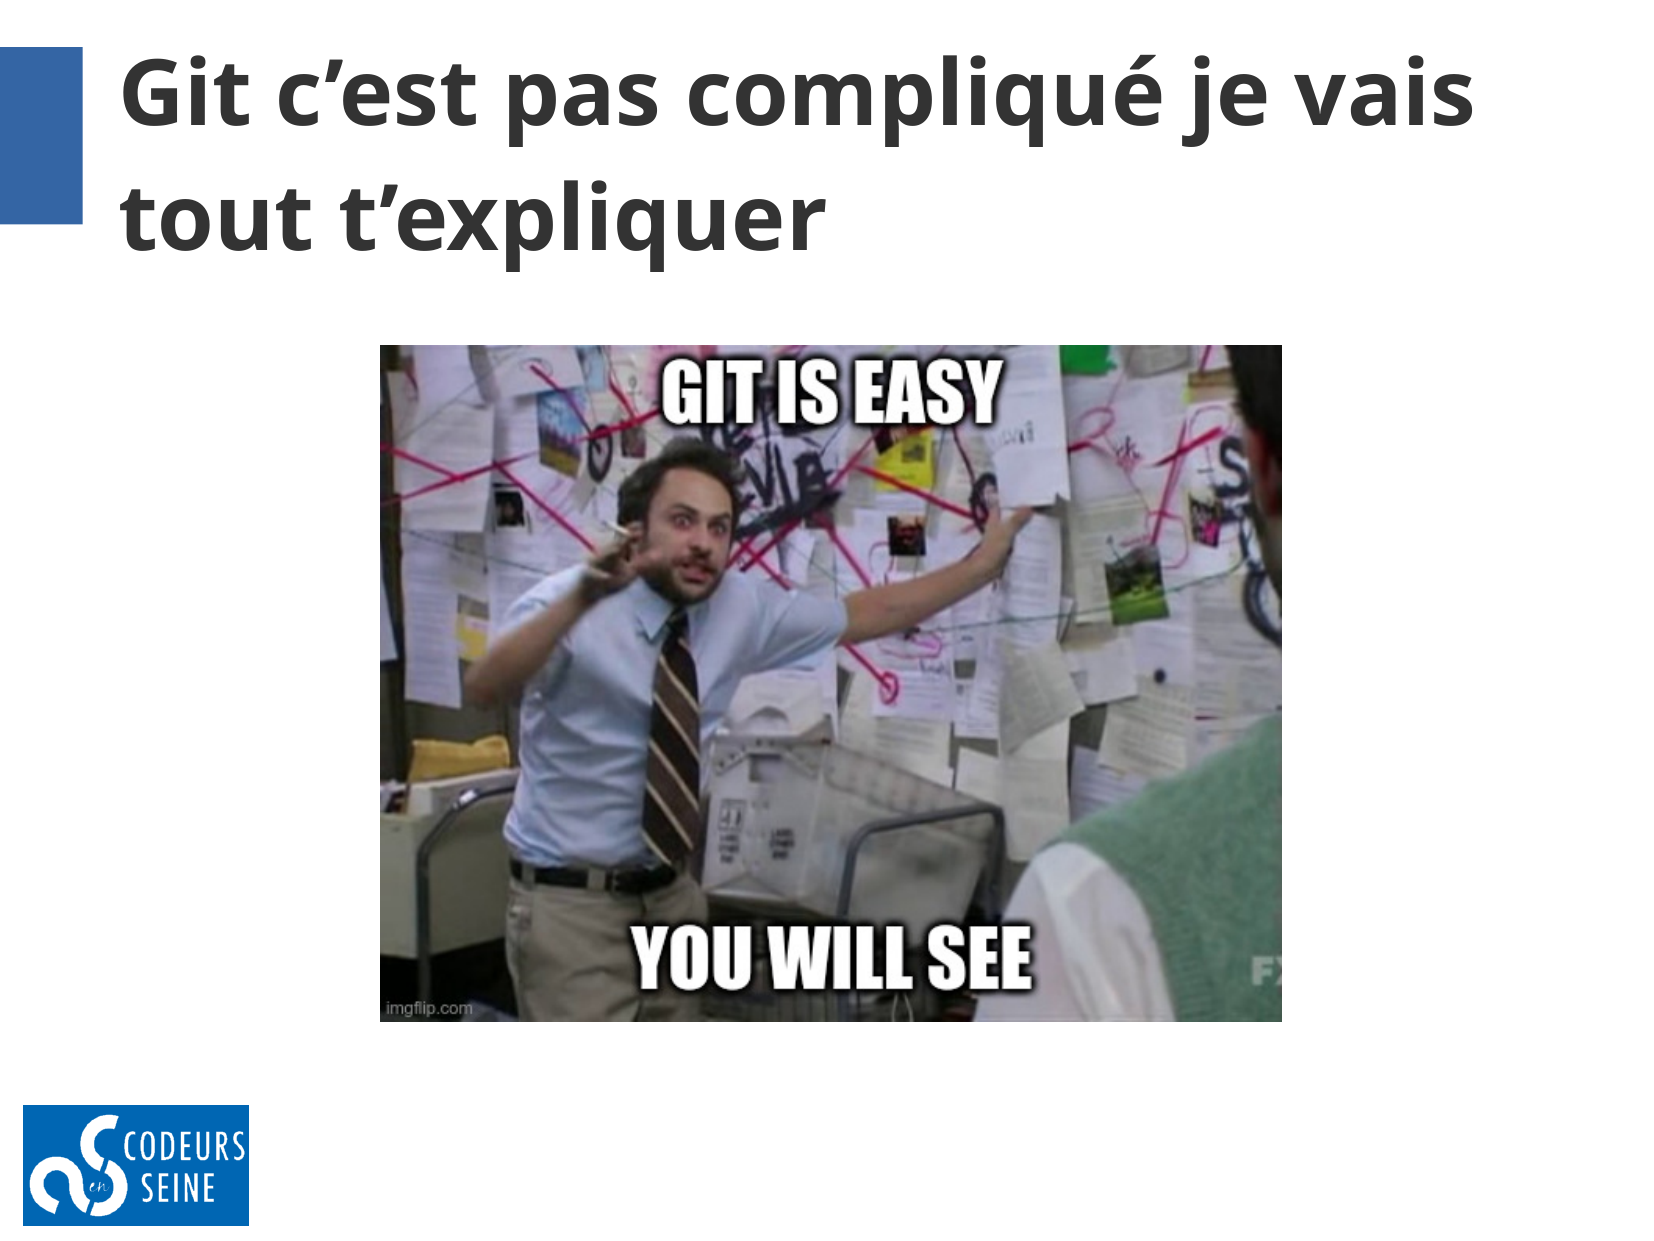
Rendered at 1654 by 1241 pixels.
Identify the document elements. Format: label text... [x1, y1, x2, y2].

picture [380, 345, 1282, 1022]
picture [23, 1105, 249, 1226]
title Git c’est pas compliqué je vais tout t’expliquer [118, 45, 1571, 260]
